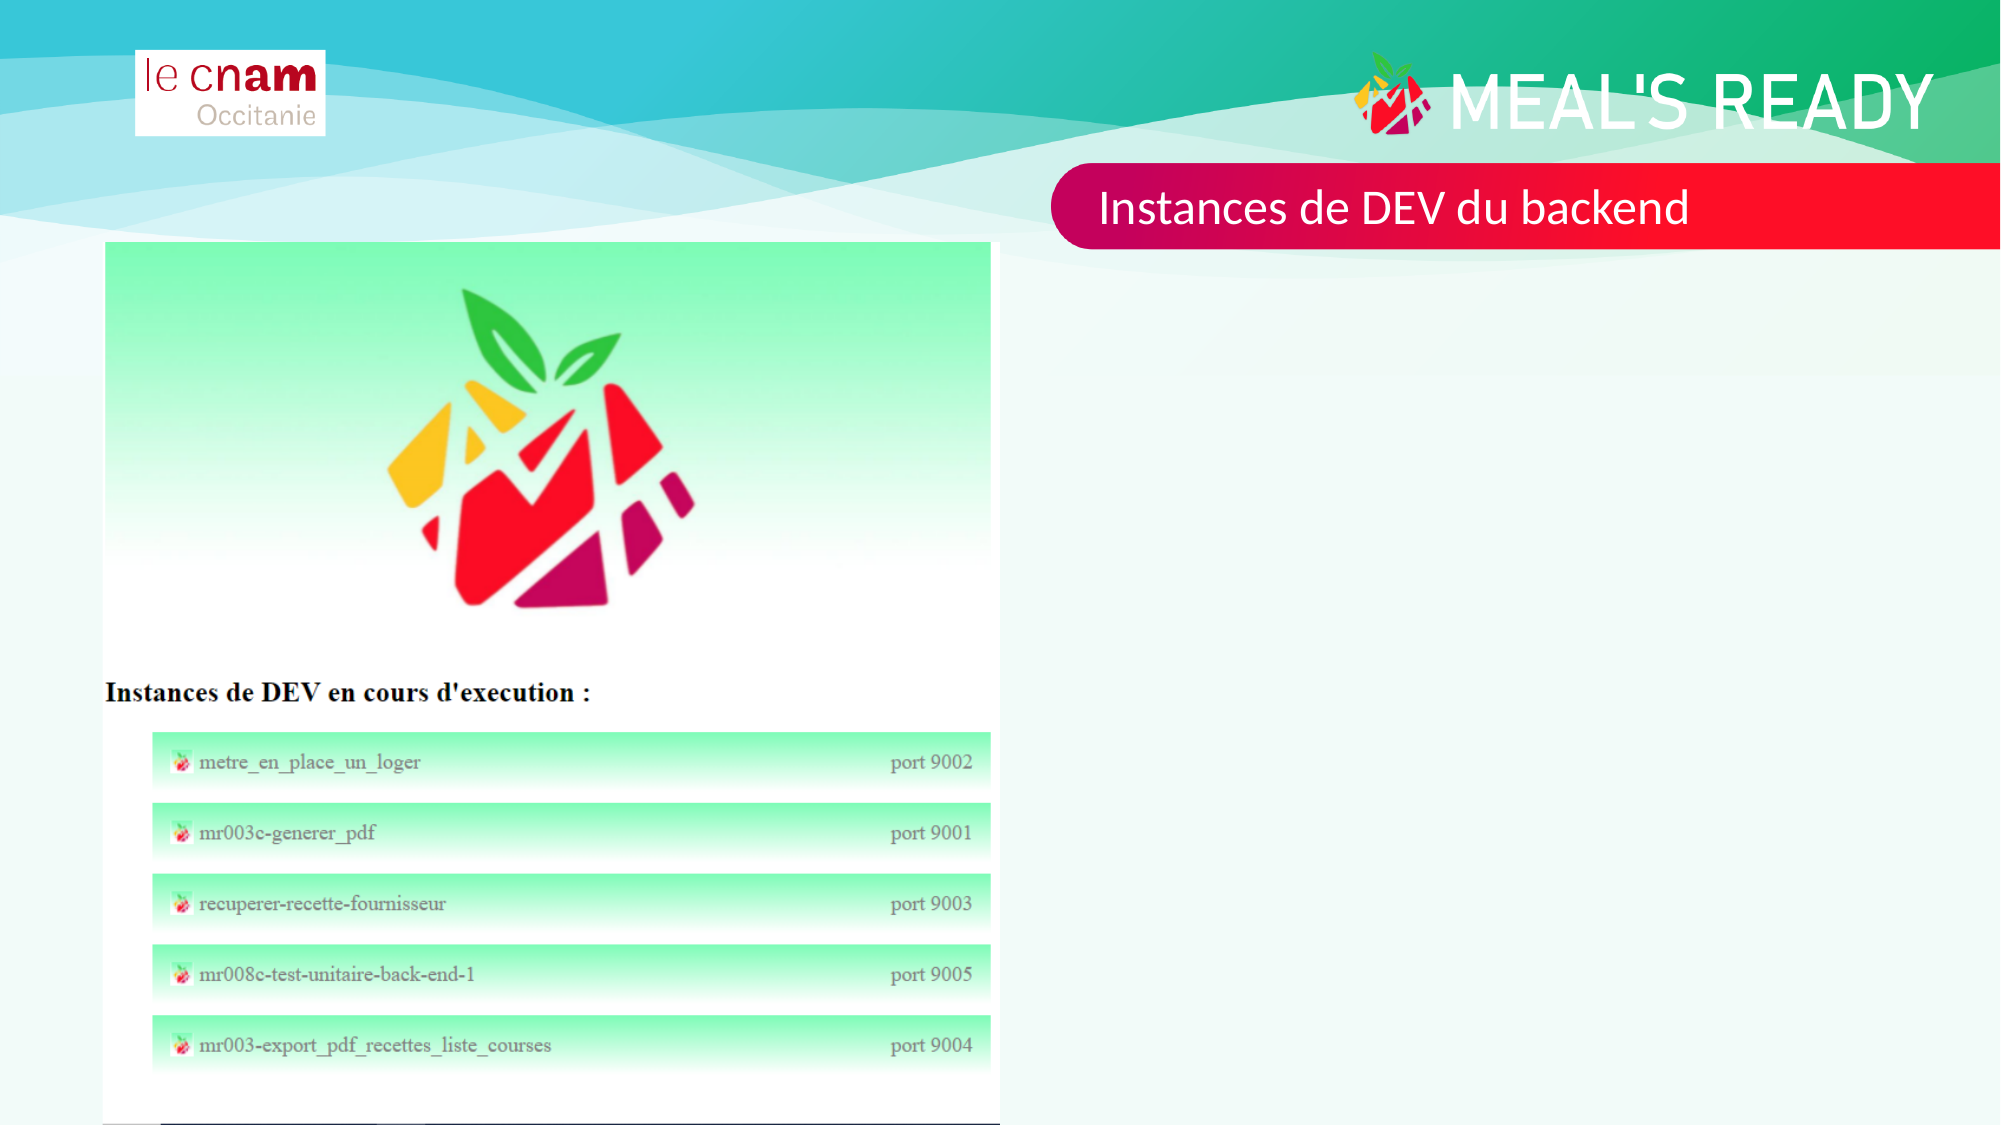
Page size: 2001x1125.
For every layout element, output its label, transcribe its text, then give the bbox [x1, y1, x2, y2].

text_box Instances de DEV du backend [1083, 173, 2000, 244]
picture [0, 0, 2000, 1125]
